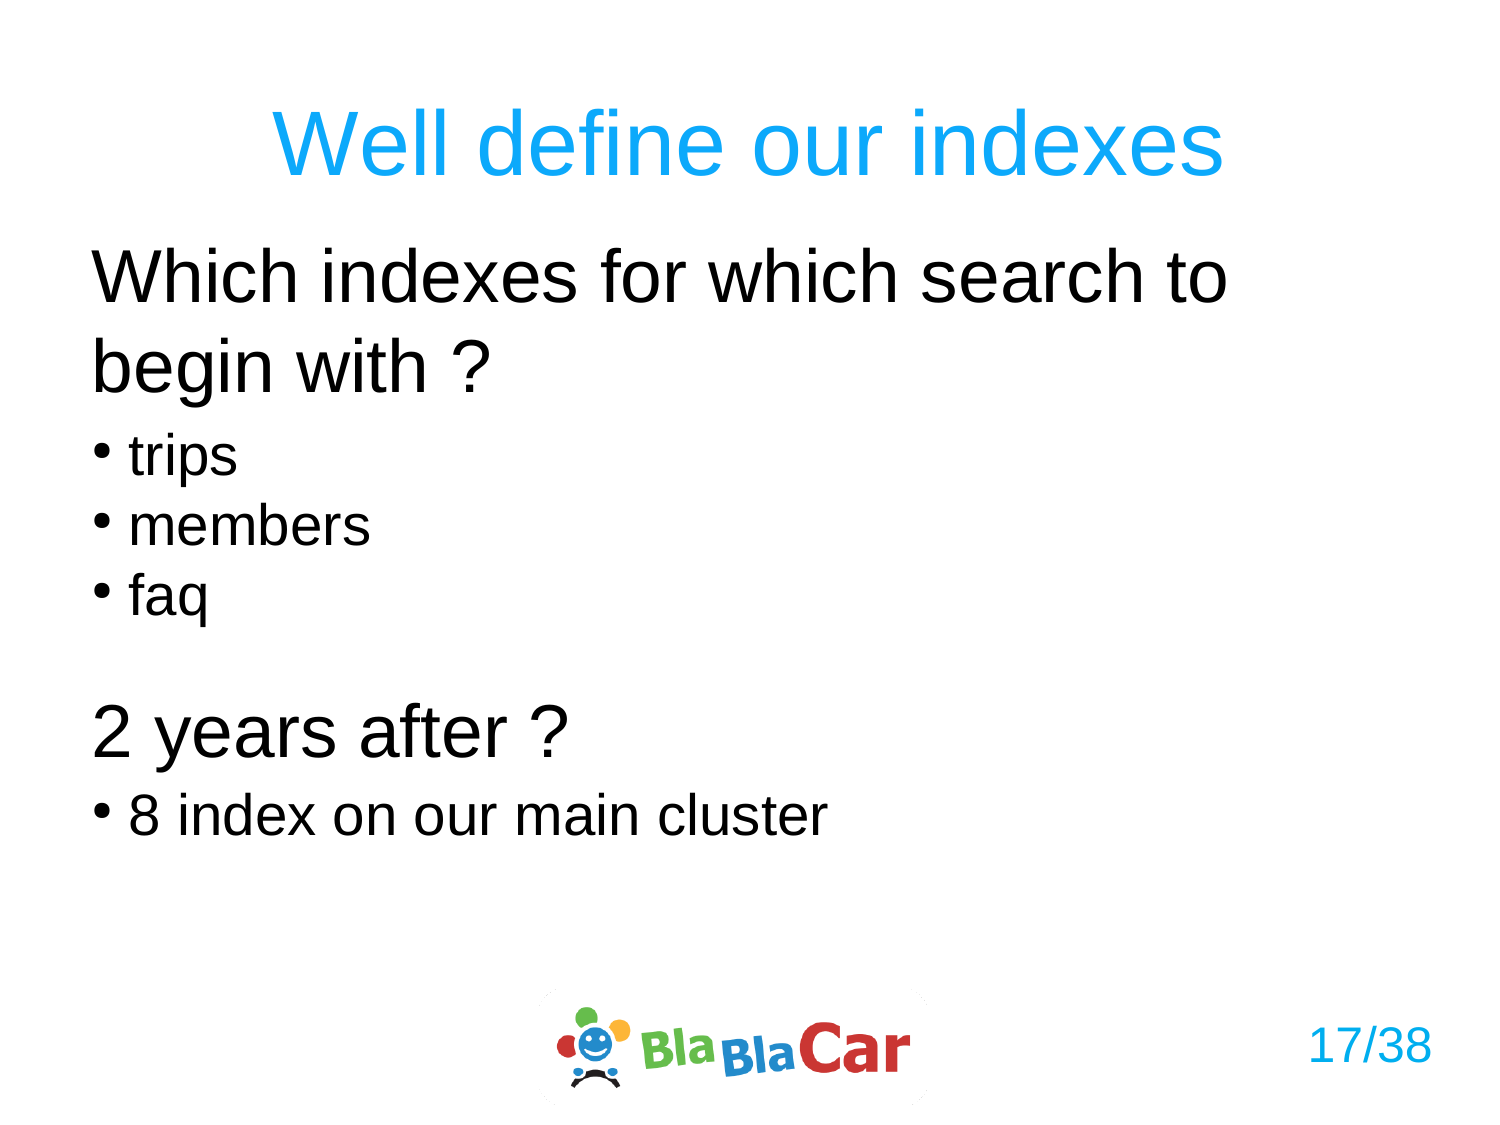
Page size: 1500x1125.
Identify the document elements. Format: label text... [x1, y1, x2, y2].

title Well define our indexes [75, 45, 1426, 233]
text_box trips members faq [76, 409, 1424, 636]
text_box 8 index on our main cluster [76, 769, 1424, 856]
text_box 2 years after ? [76, 674, 1424, 769]
text_box Which indexes for which search to begin with ? [76, 219, 1424, 409]
